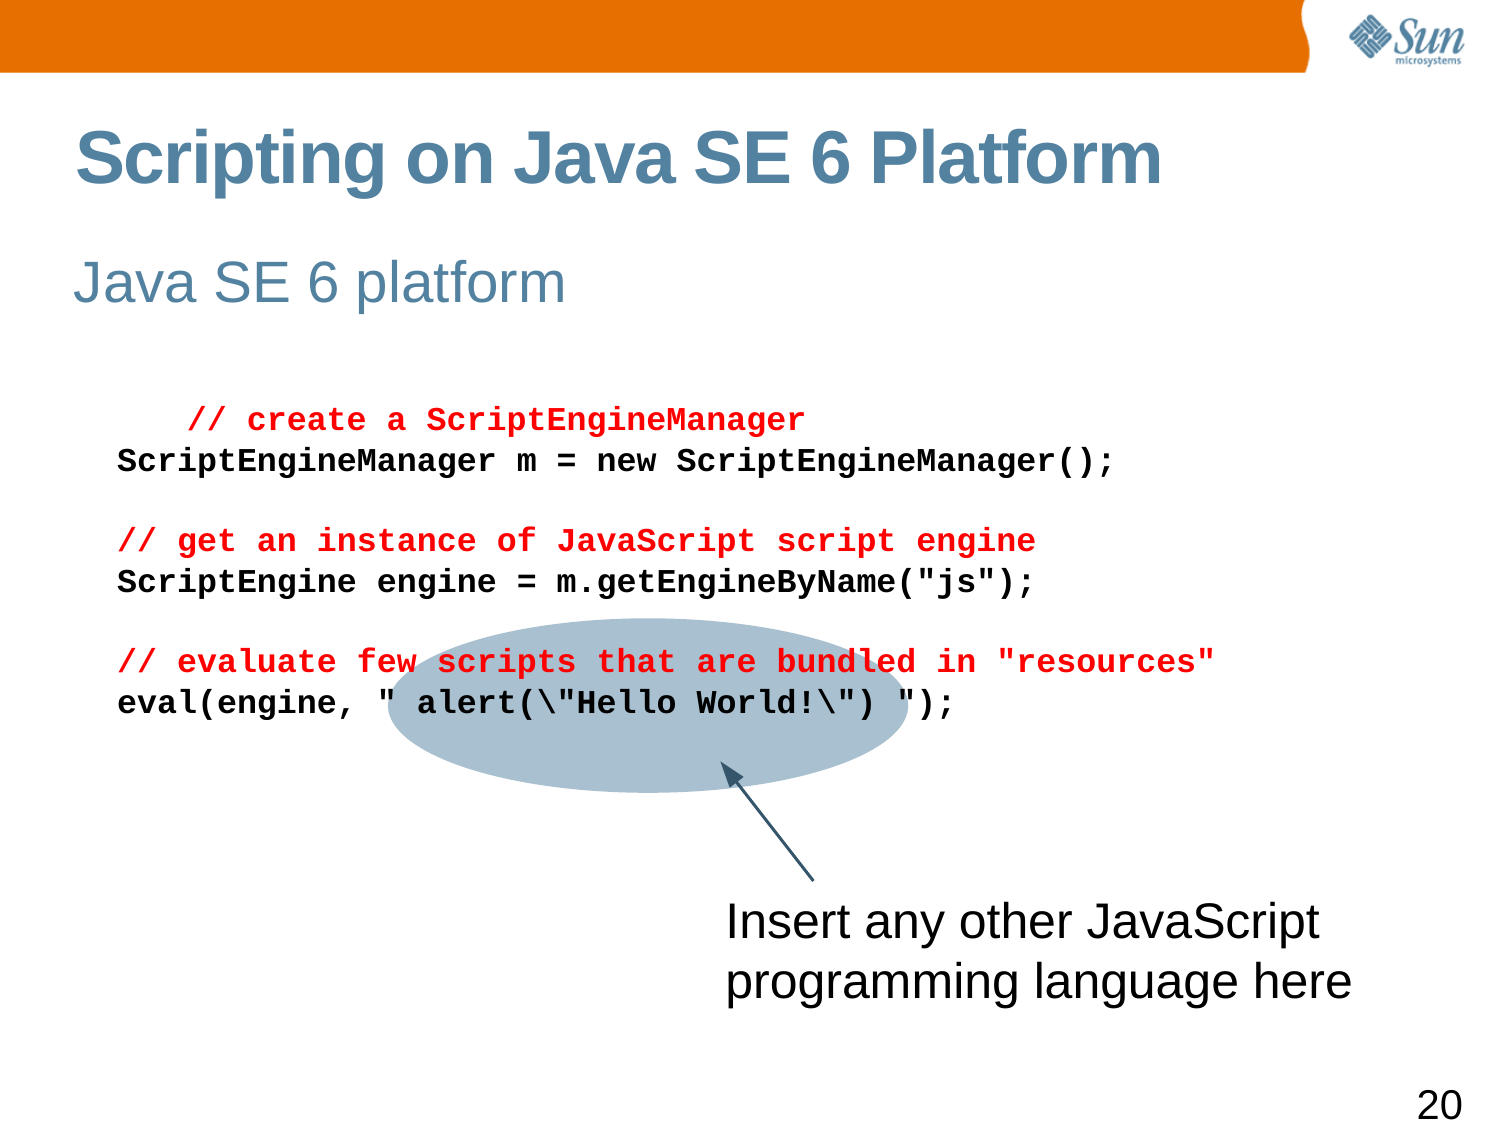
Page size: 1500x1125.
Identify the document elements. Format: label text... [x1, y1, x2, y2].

text_box [442, 759, 854, 793]
title Scripting on Java SE 6 Platform [75, 122, 1438, 228]
text_box // create a ScriptEngineManager ScriptEngineManager m = new ScriptEngineManager(); // get an instance of JavaScript script engine ScriptEngine engine = m.getEngineByName("js"); // evaluate few scripts that are bundled in "resources" eval(engine, " alert(\"Hello World!\") "); [36, 400, 1351, 759]
text_box Insert any other JavaScript programming language here [725, 889, 1372, 1005]
text_box Java SE 6 platform [66, 237, 1342, 327]
picture [0, 0, 1500, 75]
